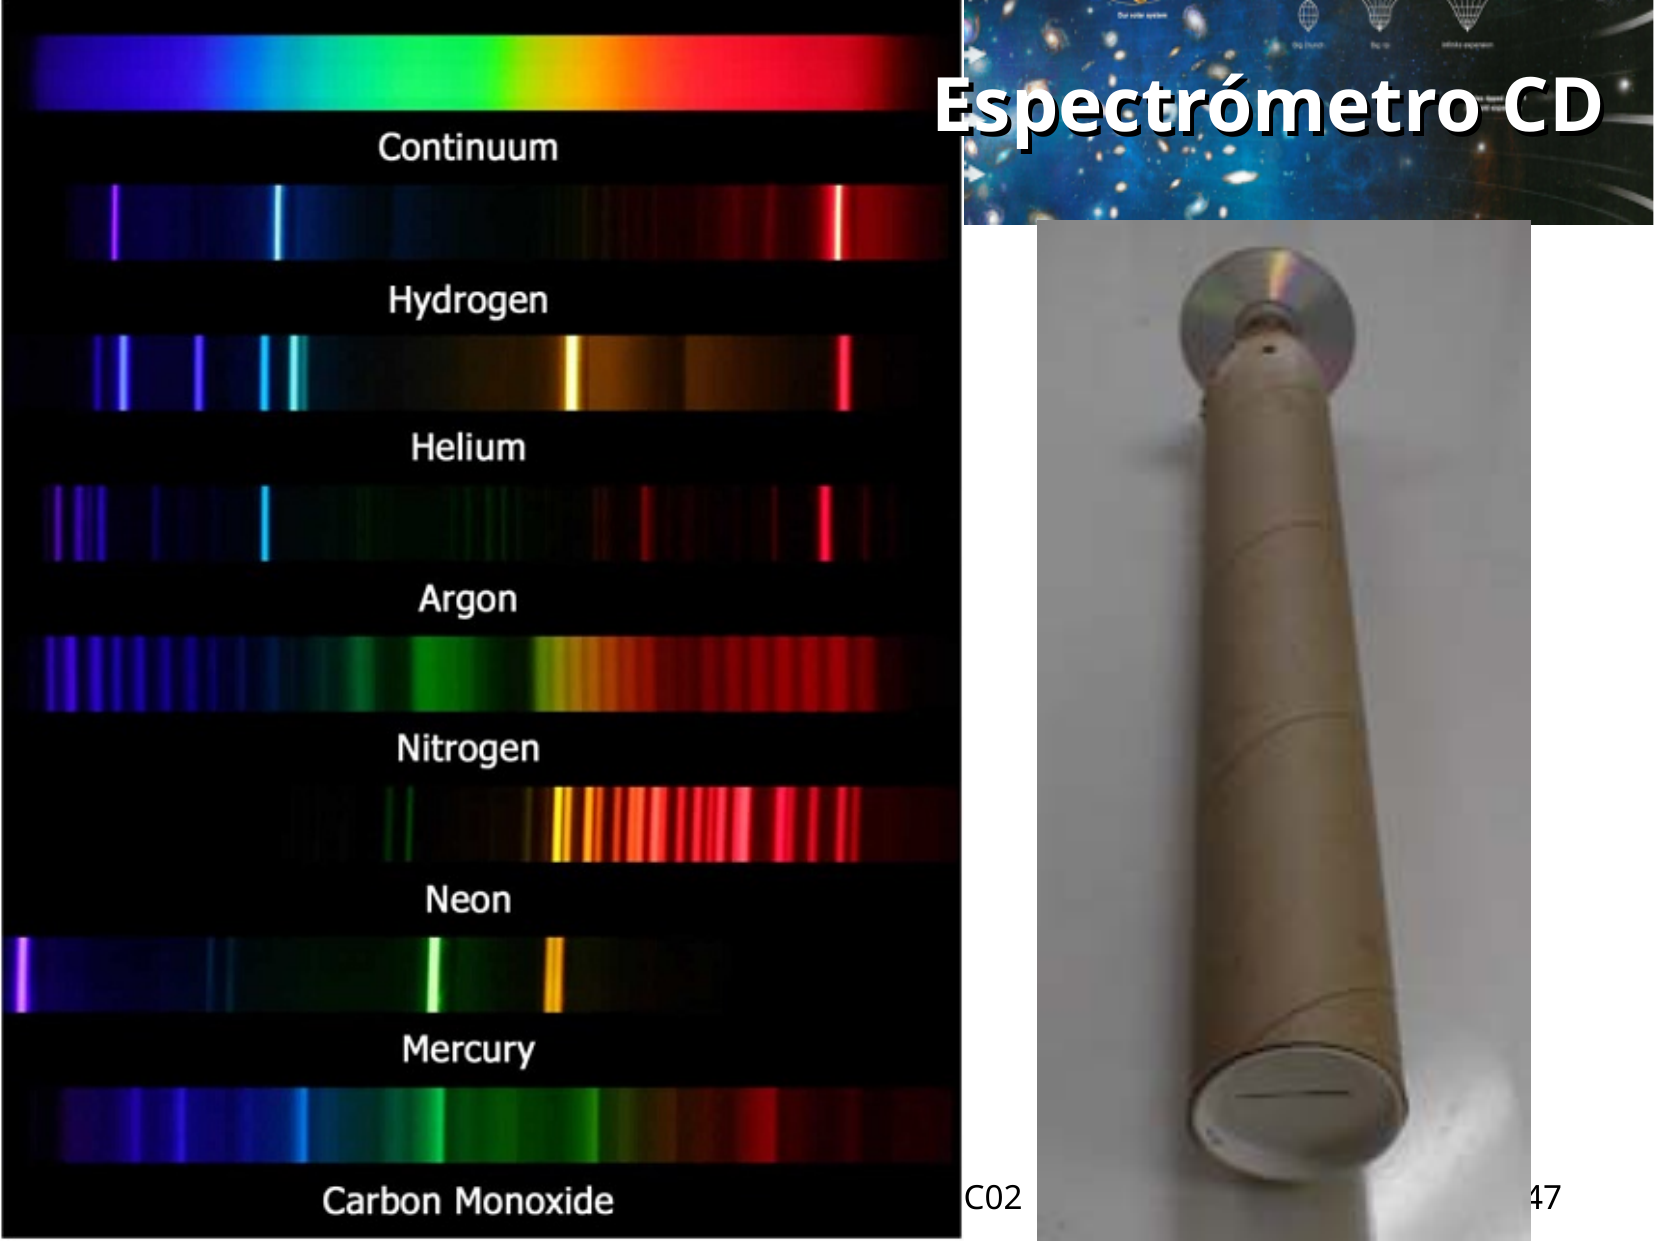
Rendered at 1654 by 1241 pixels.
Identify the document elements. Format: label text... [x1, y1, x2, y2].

picture [0, 0, 1654, 1241]
title Espectrómetro CD [45, 15, 1606, 191]
